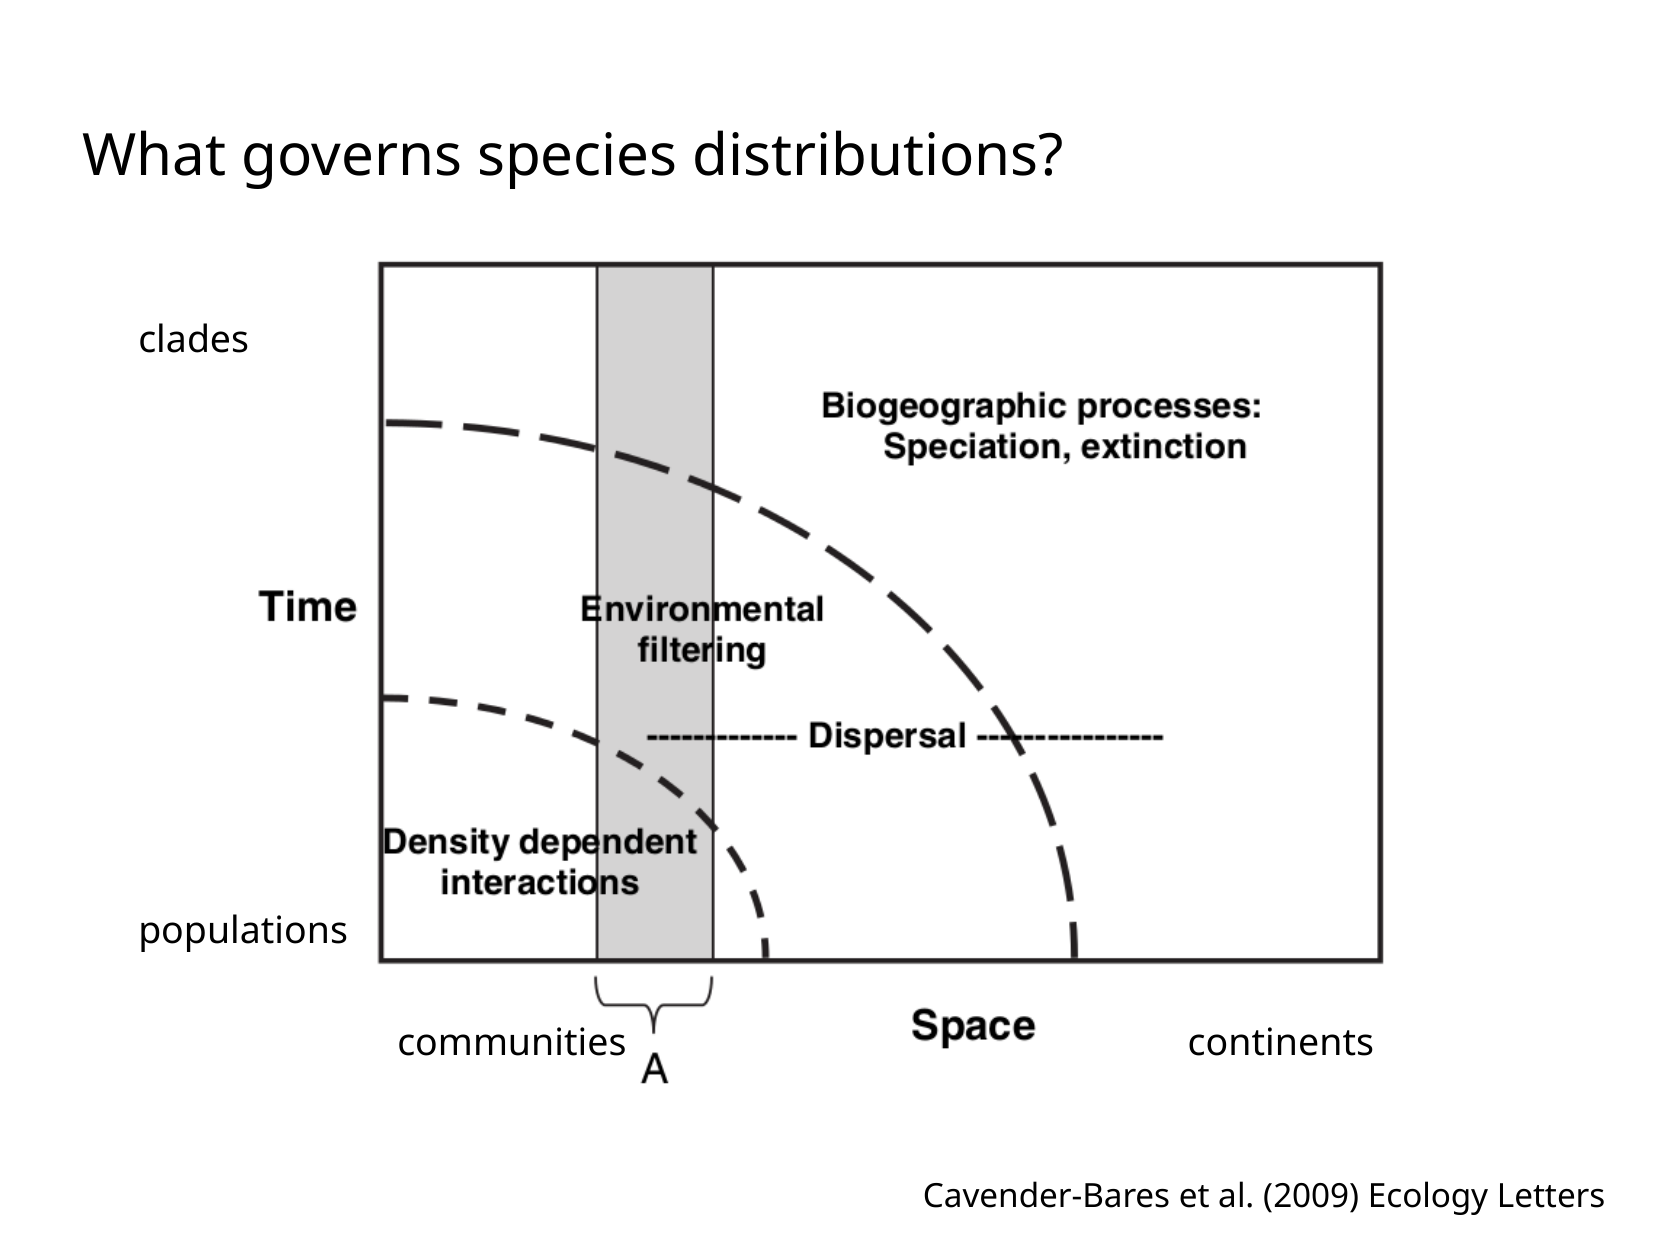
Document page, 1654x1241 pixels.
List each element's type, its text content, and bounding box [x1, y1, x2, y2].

text_box clades [123, 305, 263, 373]
picture [247, 257, 1411, 1095]
text_box populations [123, 896, 348, 964]
title What governs species distributions? [82, 49, 1571, 257]
text_box communities [382, 1008, 627, 1076]
text_box Cavender-Bares et al. (2009) Ecology Letters [908, 1164, 1642, 1226]
text_box continents [1172, 1008, 1386, 1082]
